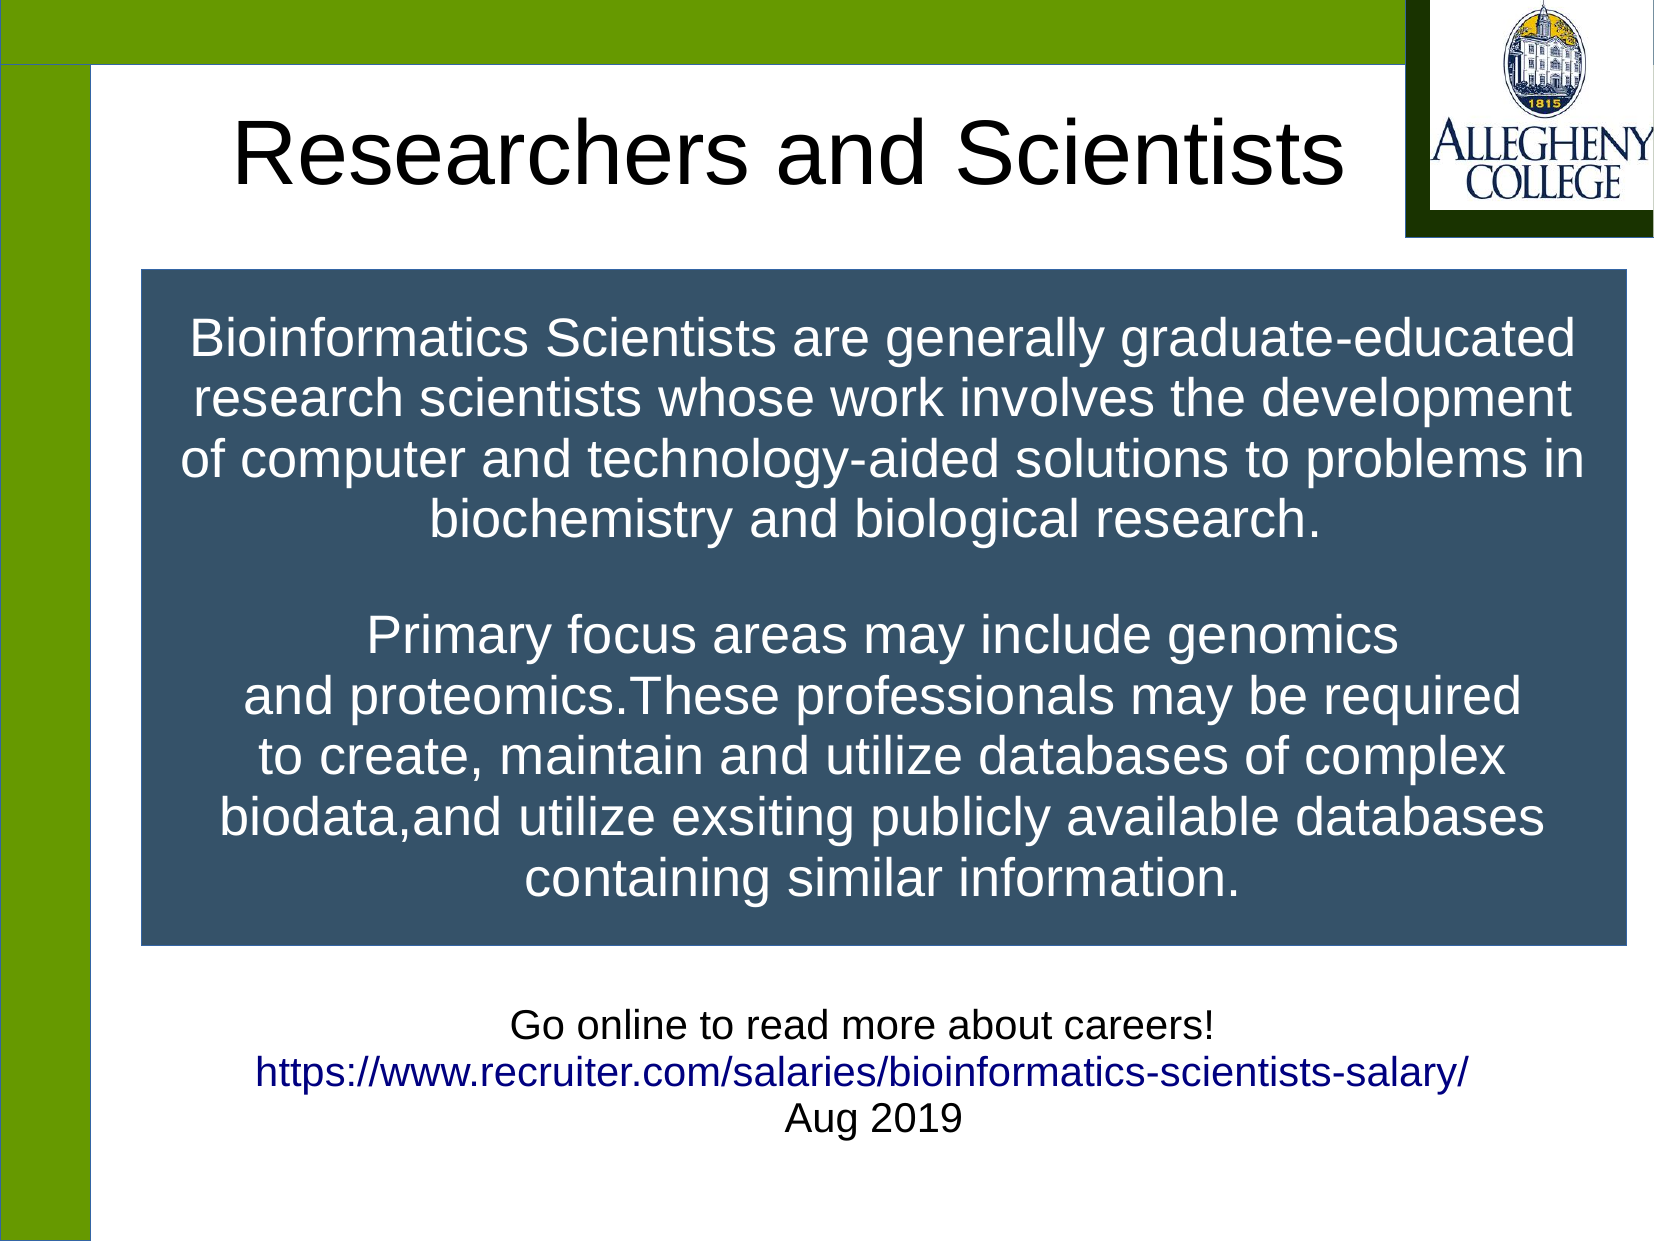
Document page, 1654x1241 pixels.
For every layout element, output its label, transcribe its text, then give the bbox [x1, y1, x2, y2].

text_box Bioinformatics Scientists are generally graduate-educated research scientists whose work involves the development of computer and technology-aided solutions to problems in biochemistry and biological research. Primary focus areas may include genomics and proteomics.These professionals may be required to create, maintain and utilize databases of complex biodata,and utilize exsiting publicly available databases containing similar information. [141, 269, 1627, 946]
title Researchers and Scientists [91, 65, 1491, 257]
text_box Go online to read more about careers! https://www.recruiter.com/salaries/bioinformatics-scientists-salary/ Aug 2019 [135, 994, 1591, 1150]
text_box [0, 0, 1654, 1241]
picture [1430, 0, 1654, 210]
